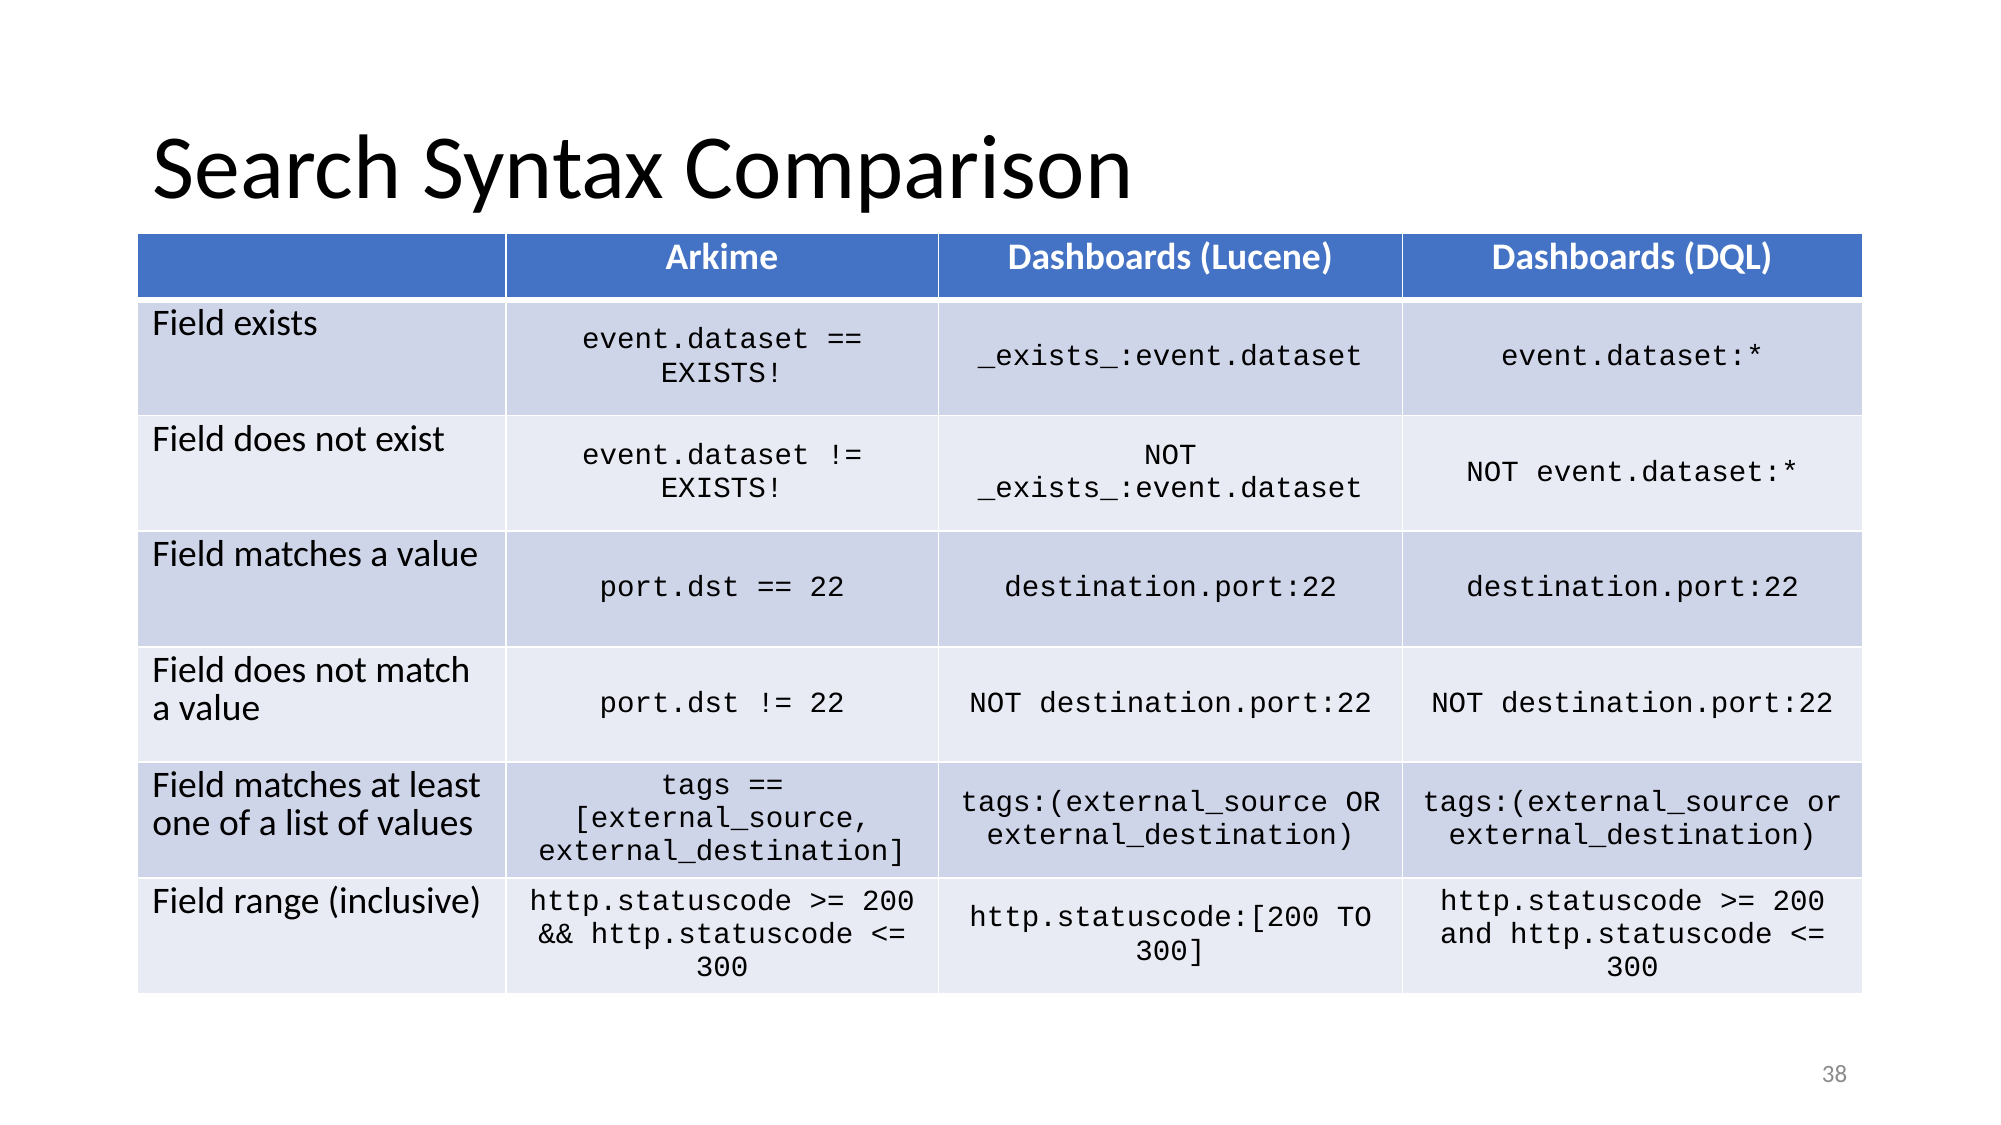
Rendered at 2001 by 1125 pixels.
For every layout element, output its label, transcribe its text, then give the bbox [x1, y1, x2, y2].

table_cell Field range (inclusive) [138, 879, 505, 993]
table_cell Field does not match a value [138, 648, 505, 761]
table_cell destination.port:22 [1403, 532, 1862, 646]
table_cell http.statuscode:[200 TO 300] [939, 879, 1402, 993]
table_cell port.dst != 22 [507, 648, 938, 761]
table_cell tags:(external_source or external_destination) [1403, 763, 1862, 877]
table_cell tags == [external_source, external_destination] [507, 763, 938, 877]
table_cell event.dataset != EXISTS! [507, 416, 938, 530]
table_cell Field matches a value [138, 532, 505, 646]
table_cell destination.port:22 [939, 532, 1402, 646]
table_cell event.dataset == EXISTS! [507, 303, 938, 415]
table_header Arkime [507, 234, 938, 297]
table_header [138, 234, 505, 297]
table_cell port.dst == 22 [507, 532, 938, 646]
table_cell NOT _exists_:event.dataset [939, 416, 1402, 530]
table_header Dashboards (DQL) [1403, 234, 1862, 297]
table_cell Field does not exist [138, 416, 505, 530]
table_cell tags:(external_source OR external_destination) [939, 763, 1402, 877]
table_cell Field matches at least one of a list of values [138, 763, 505, 877]
table_cell Field exists [138, 303, 505, 415]
table_cell NOT destination.port:22 [1403, 648, 1862, 761]
title Search Syntax Comparison [137, 59, 1863, 233]
table_cell http.statuscode >= 200 and http.statuscode <= 300 [1403, 879, 1862, 993]
table_cell NOT destination.port:22 [939, 648, 1402, 761]
slide_number <number> [1412, 1042, 1863, 1103]
table_cell NOT event.dataset:* [1403, 416, 1862, 530]
table_cell event.dataset:* [1403, 303, 1862, 415]
table_cell http.statuscode >= 200 && http.statuscode <= 300 [507, 879, 938, 993]
table_header Dashboards (Lucene) [939, 234, 1402, 297]
table_cell _exists_:event.dataset [939, 303, 1402, 415]
